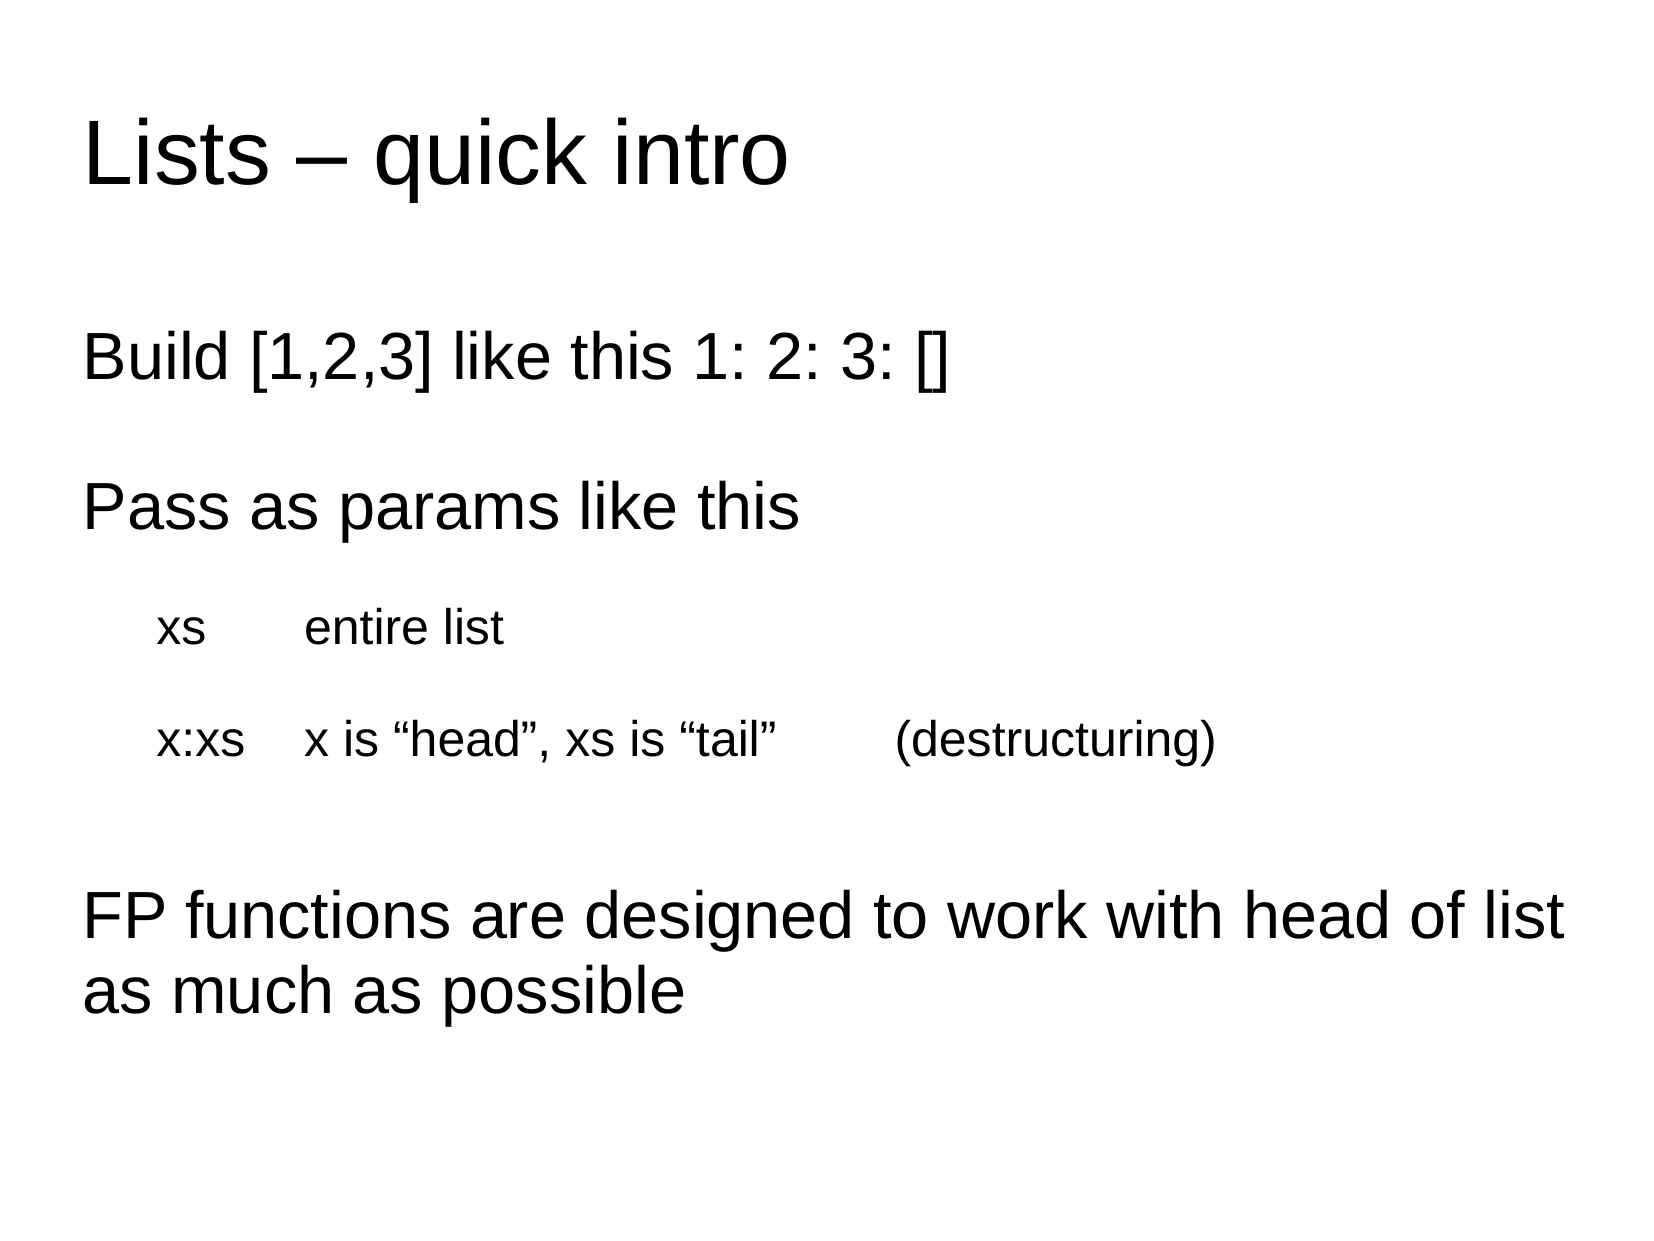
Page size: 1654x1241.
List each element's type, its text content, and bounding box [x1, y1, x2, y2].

title Lists – quick intro [82, 49, 1571, 257]
subtitle Build [1,2,3] like this 1: 2: 3: [] Pass as params like this xs entire list x:xs x is “head”, xs is “tail” (destructuring) FP functions are designed to work with head of list as much as possible [82, 313, 1571, 1034]
